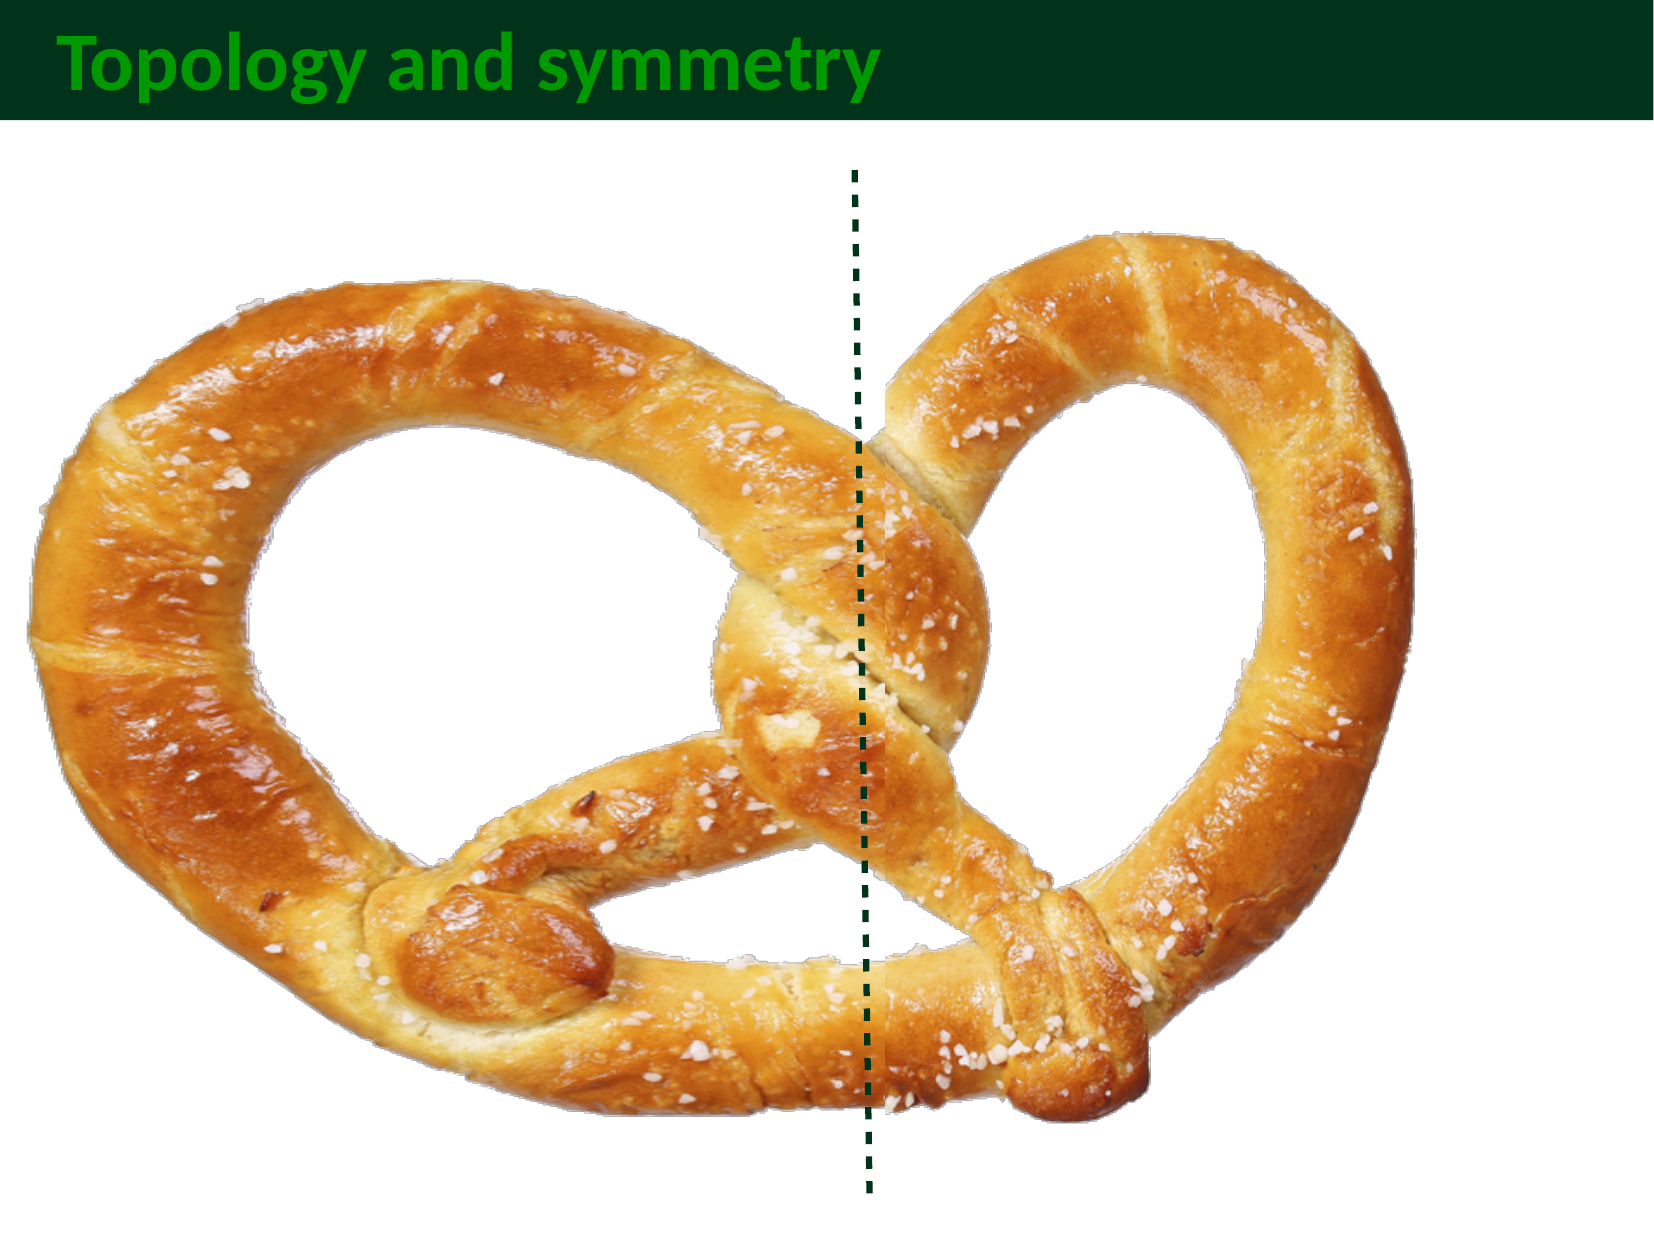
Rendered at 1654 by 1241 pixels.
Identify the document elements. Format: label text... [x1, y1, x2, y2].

picture [0, 220, 1534, 1151]
text_box Topology and symmetry [41, 0, 1530, 124]
